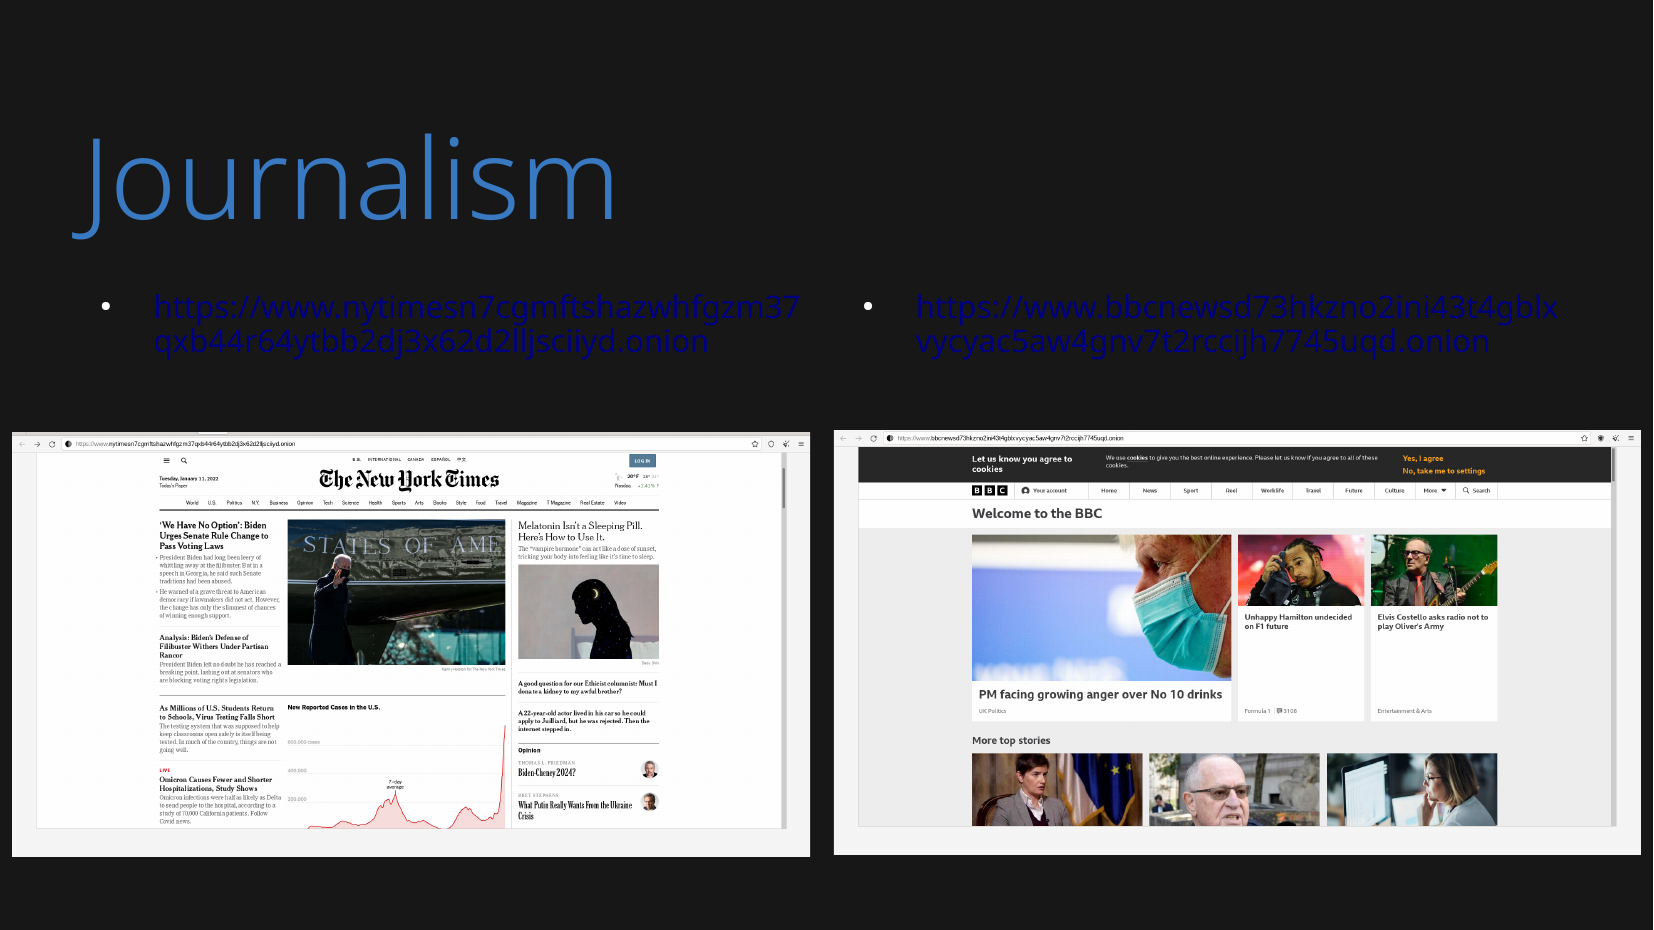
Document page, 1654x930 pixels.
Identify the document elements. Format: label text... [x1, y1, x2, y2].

picture [12, 432, 811, 857]
title Journalism [82, 60, 1653, 253]
picture [833, 430, 1641, 855]
list https://www.nytimesn7cgmftshazwhfgzm37qxb44r64ytbb2dj3x62d2lljsciiyd.onion [82, 285, 809, 432]
list https://www.bbcnewsd73hkzno2ini43t4gblxvycyac5aw4gnv7t2rccijh7745uqd.onion [844, 285, 1571, 430]
